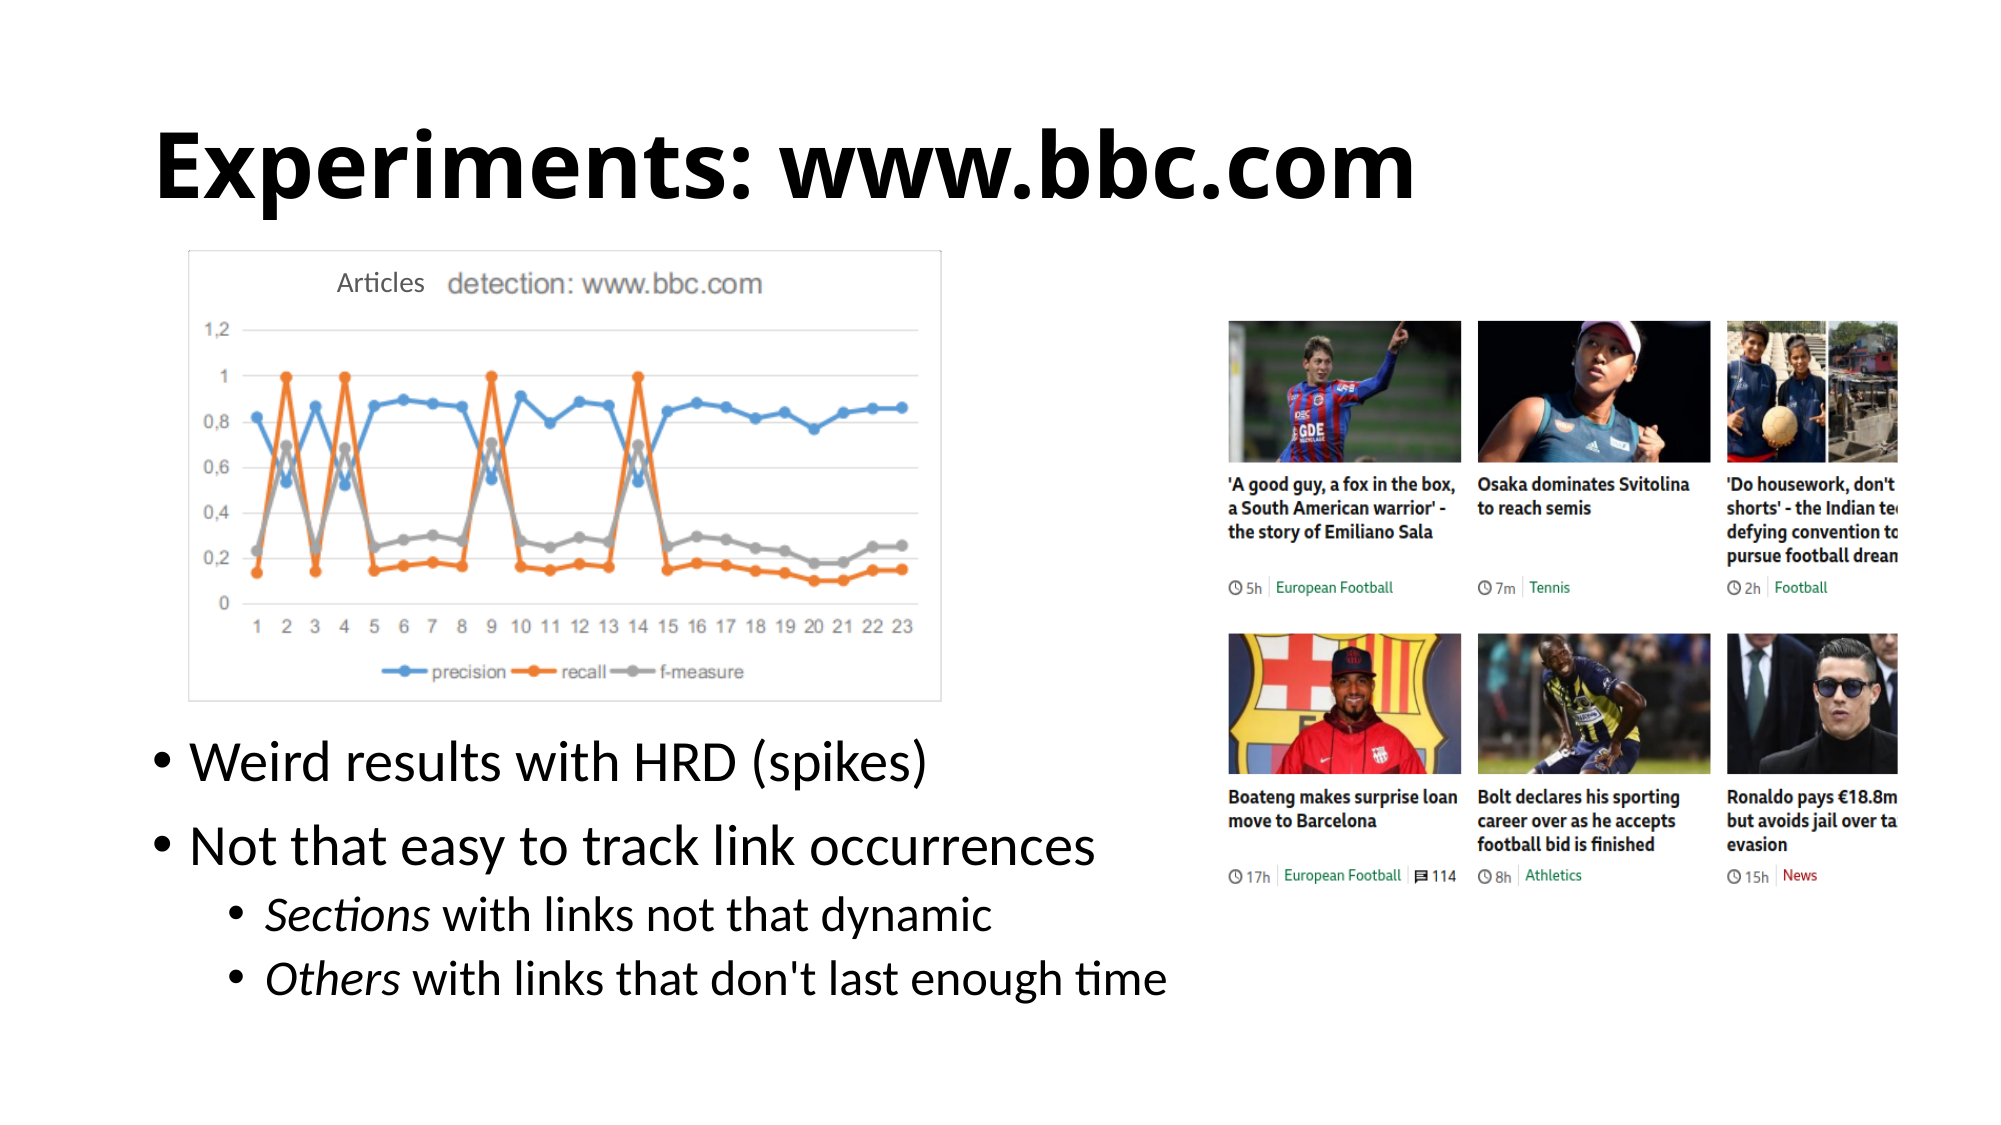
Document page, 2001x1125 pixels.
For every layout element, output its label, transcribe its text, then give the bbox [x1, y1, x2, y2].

text_box Articles [321, 256, 447, 307]
picture [188, 250, 942, 702]
text_box Weird results with HRD (spikes) Not that easy to track link occurrences Sections with links not that dynamic Others with links that don't last enough time [137, 723, 1863, 1096]
picture [1211, 285, 1898, 912]
title Experiments: www.bbc.com [137, 59, 1863, 278]
